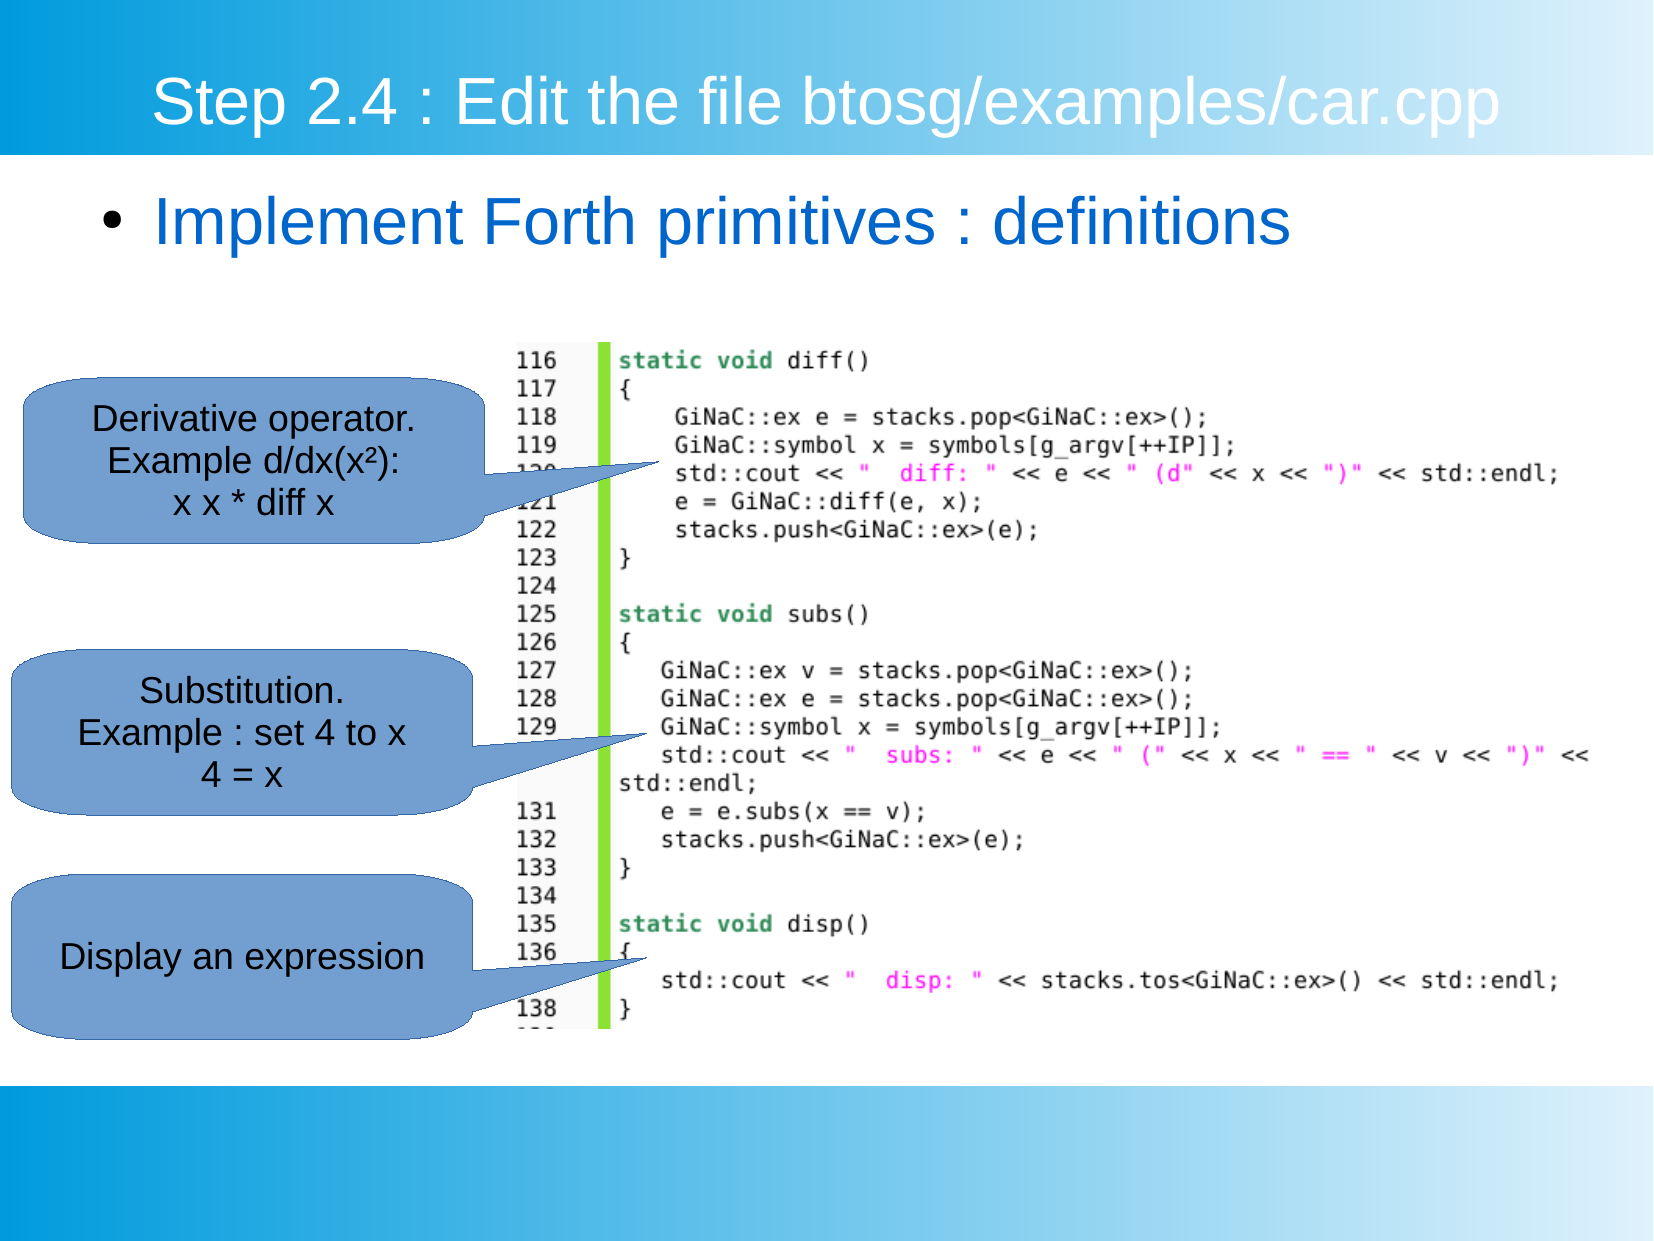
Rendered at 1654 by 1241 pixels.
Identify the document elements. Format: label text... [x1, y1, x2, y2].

text_box Display an expression [11, 874, 647, 1040]
list Implement Forth primitives : definitions [82, 183, 1477, 319]
title Step 2.4 : Edit the file btosg/examples/car.cpp [82, 49, 1571, 154]
text_box Substitution. Example : set 4 to x 4 = x [11, 649, 647, 816]
text_box Derivative operator. Example d/dx(x²): x x * diff x [23, 377, 659, 544]
picture [517, 342, 1630, 1029]
